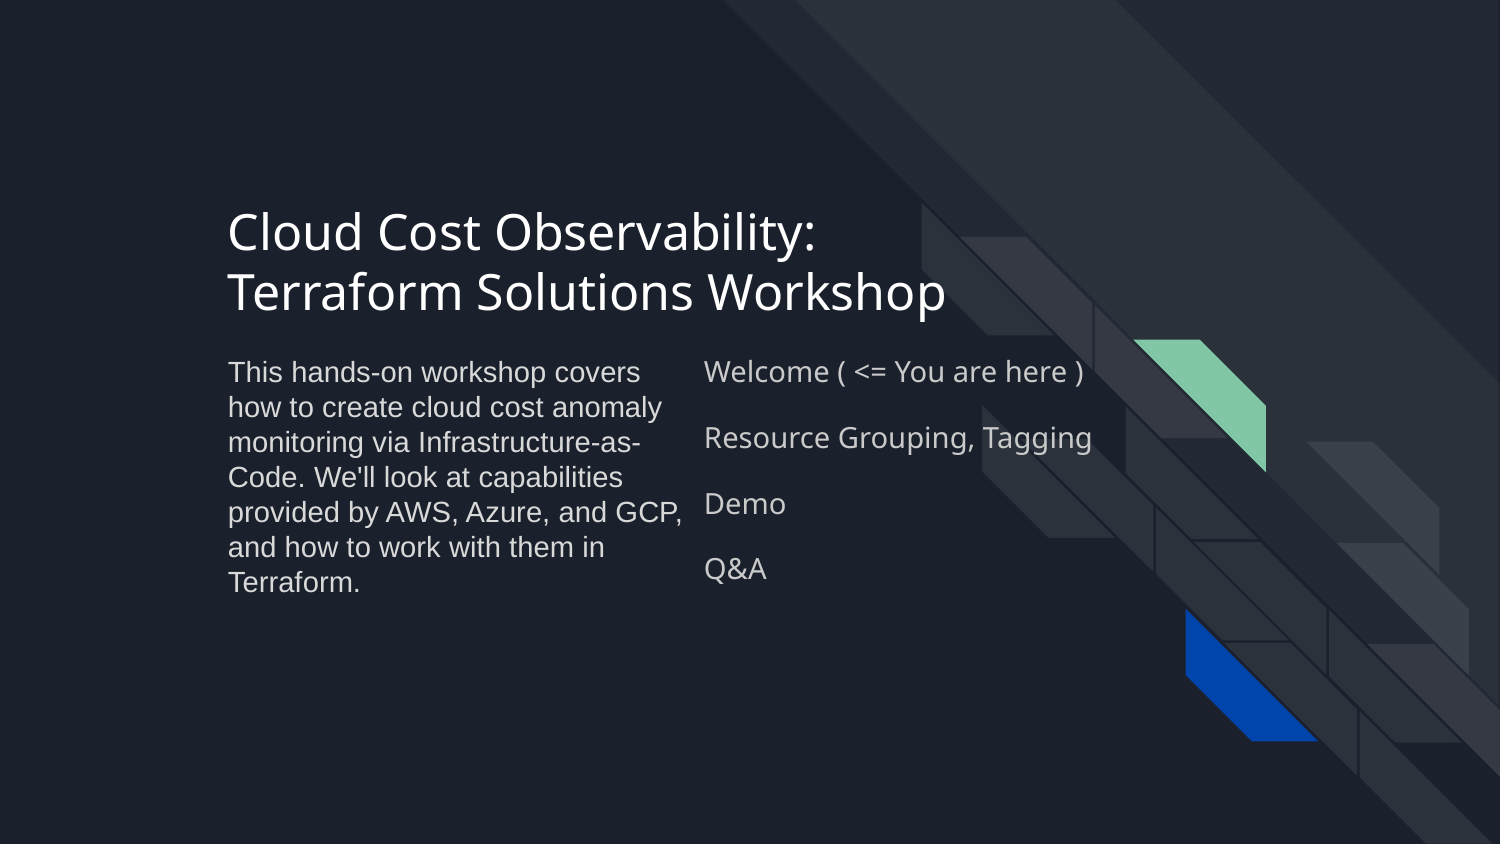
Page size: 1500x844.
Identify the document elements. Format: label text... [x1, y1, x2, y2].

text_box Resource Grouping, Tagging [705, 409, 1185, 464]
text_box Welcome ( <= You are here ) [705, 344, 1185, 398]
text_box Demo [705, 475, 1185, 530]
text_box Q&A [708, 560, 721, 577]
title Cloud Cost Observability: Terraform Solutions Workshop [212, 185, 1368, 266]
text_box This hands-on workshop covers how to create cloud cost anomaly monitoring via Infrastructure-as-Code. We'll look at capabilities provided by AWS, Azure, and GCP, and how to work with them in Terraform. [212, 338, 705, 614]
text_box Q&A [705, 541, 1185, 595]
